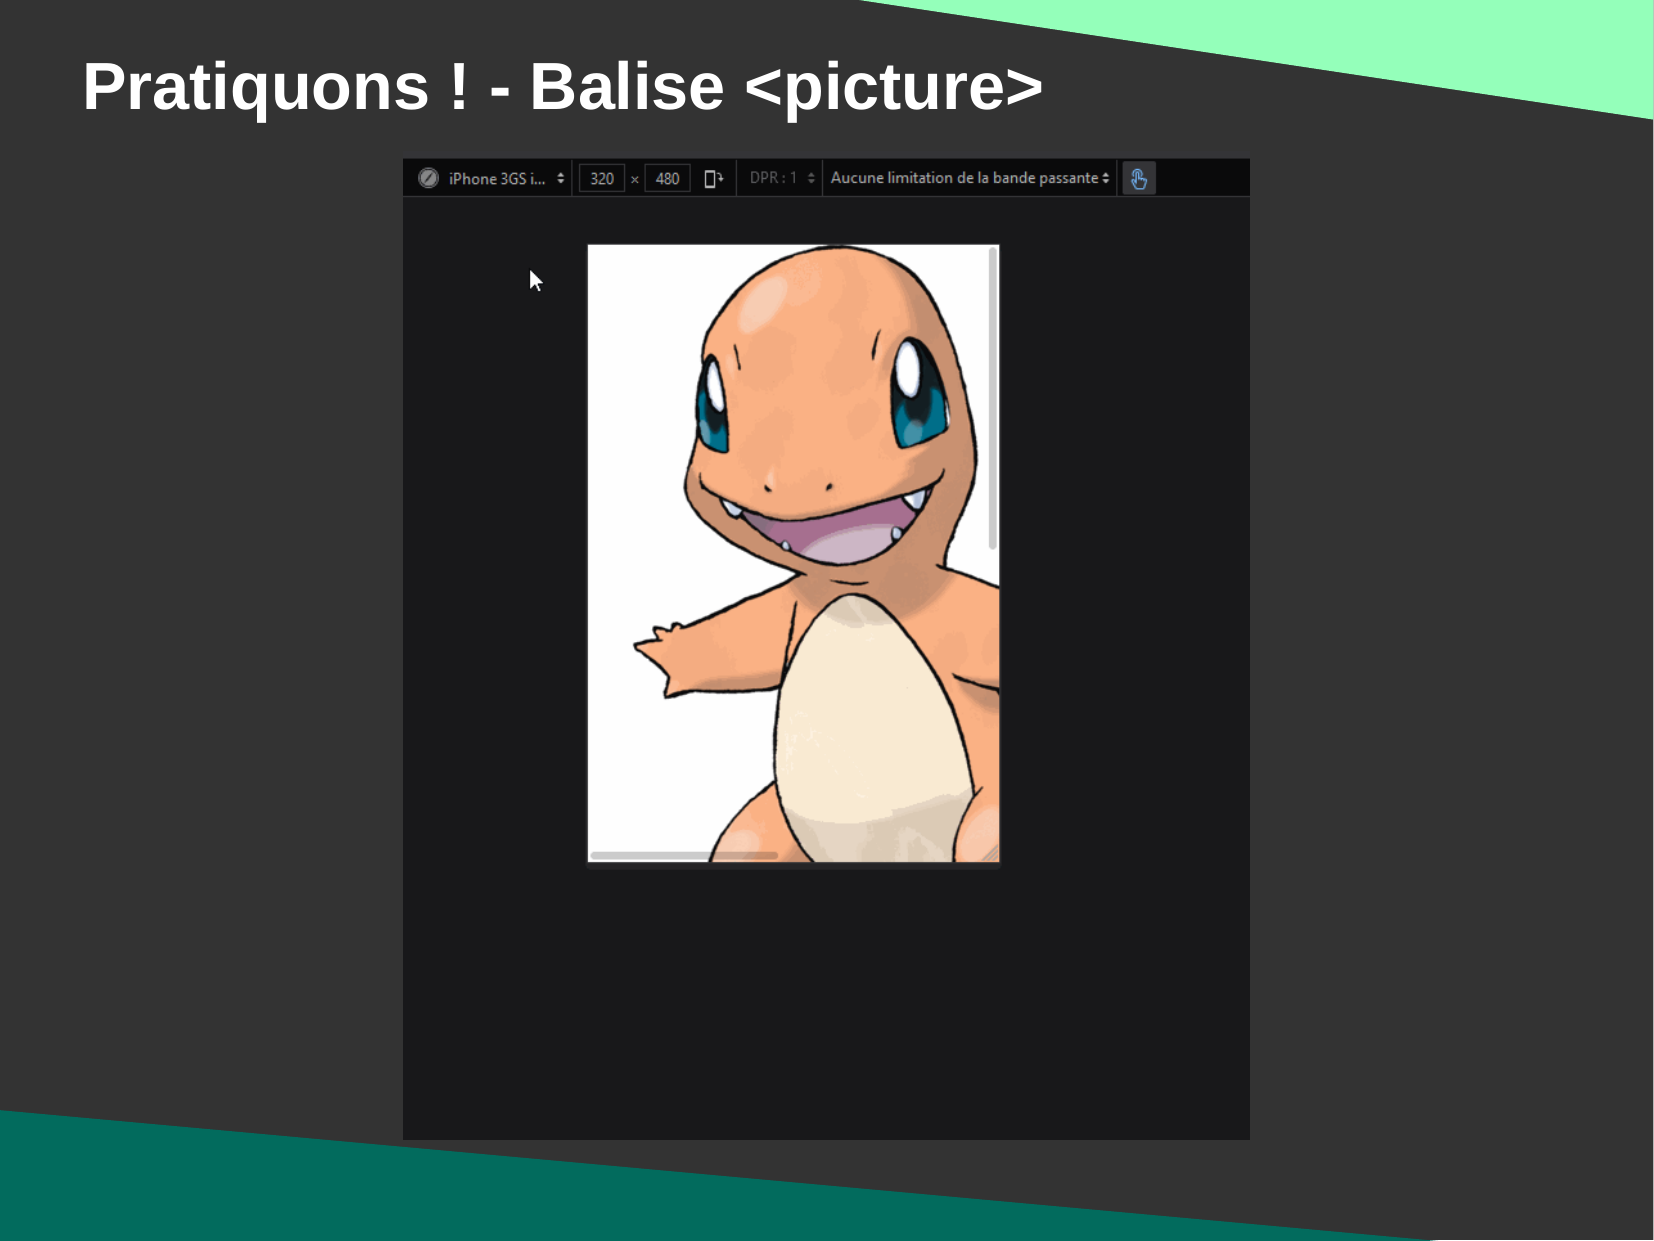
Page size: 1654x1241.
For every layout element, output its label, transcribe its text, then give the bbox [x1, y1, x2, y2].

picture [403, 151, 1250, 1140]
text_box [859, 0, 1654, 120]
title Pratiquons ! - Balise <picture> [82, 49, 1571, 152]
